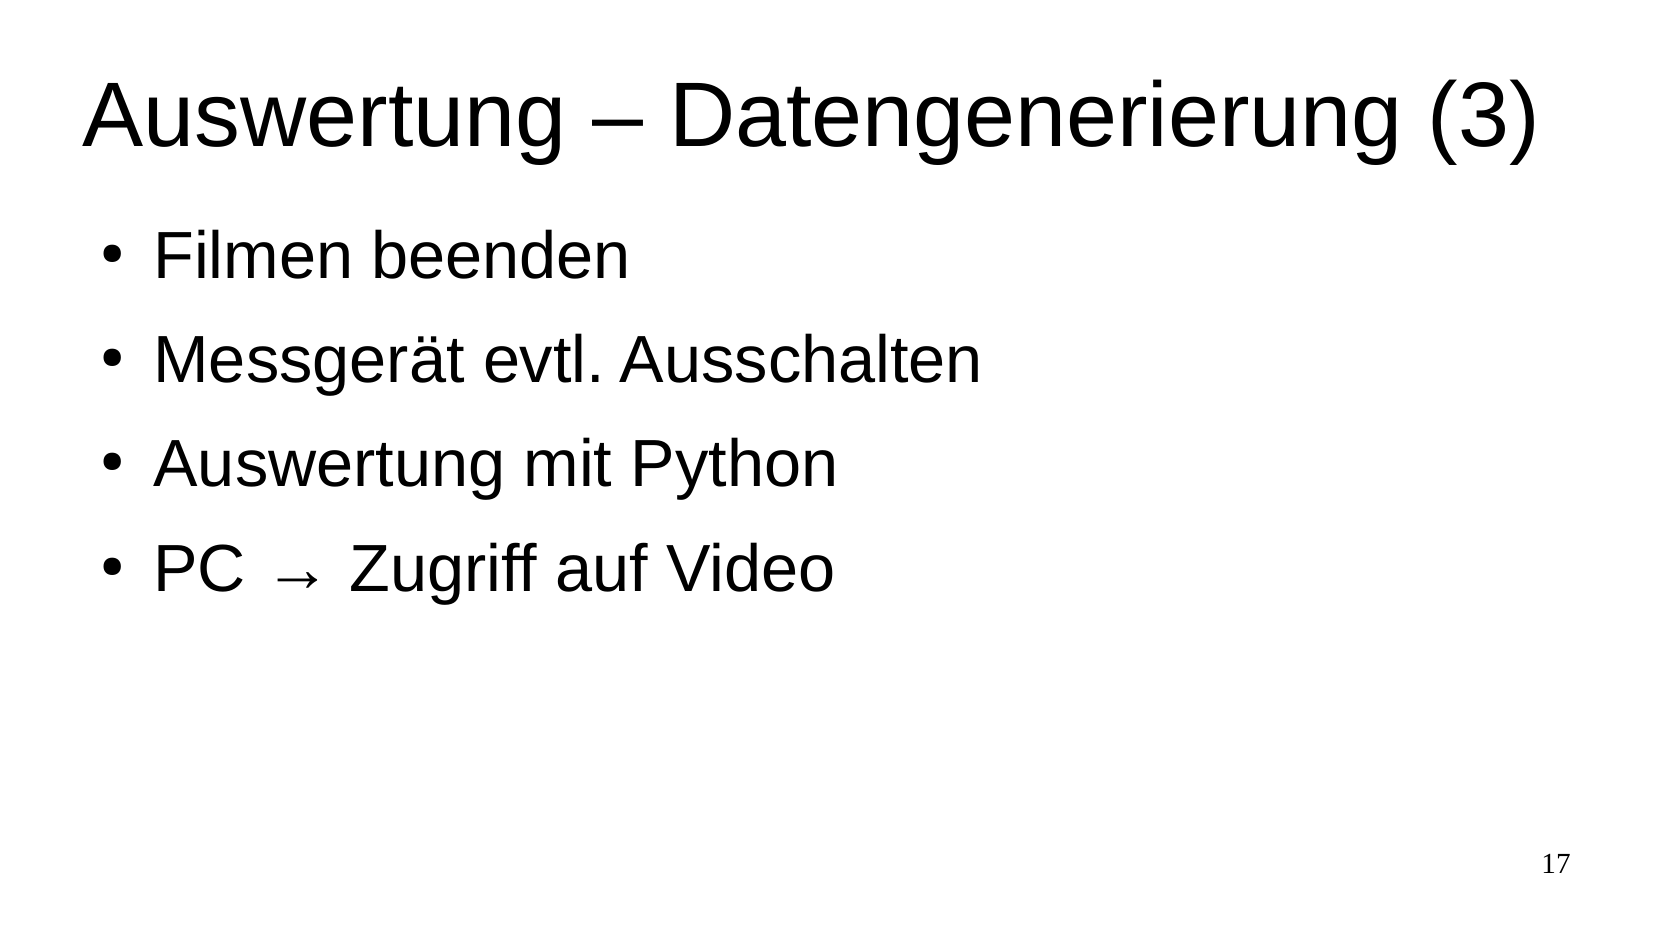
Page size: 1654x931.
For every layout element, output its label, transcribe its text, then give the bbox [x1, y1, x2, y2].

title Auswertung – Datengenerierung (3) [82, 37, 1571, 193]
list Filmen beenden Messgerät evtl. Ausschalten Auswertung mit Python PC → Zugriff auf Video [82, 217, 1571, 758]
